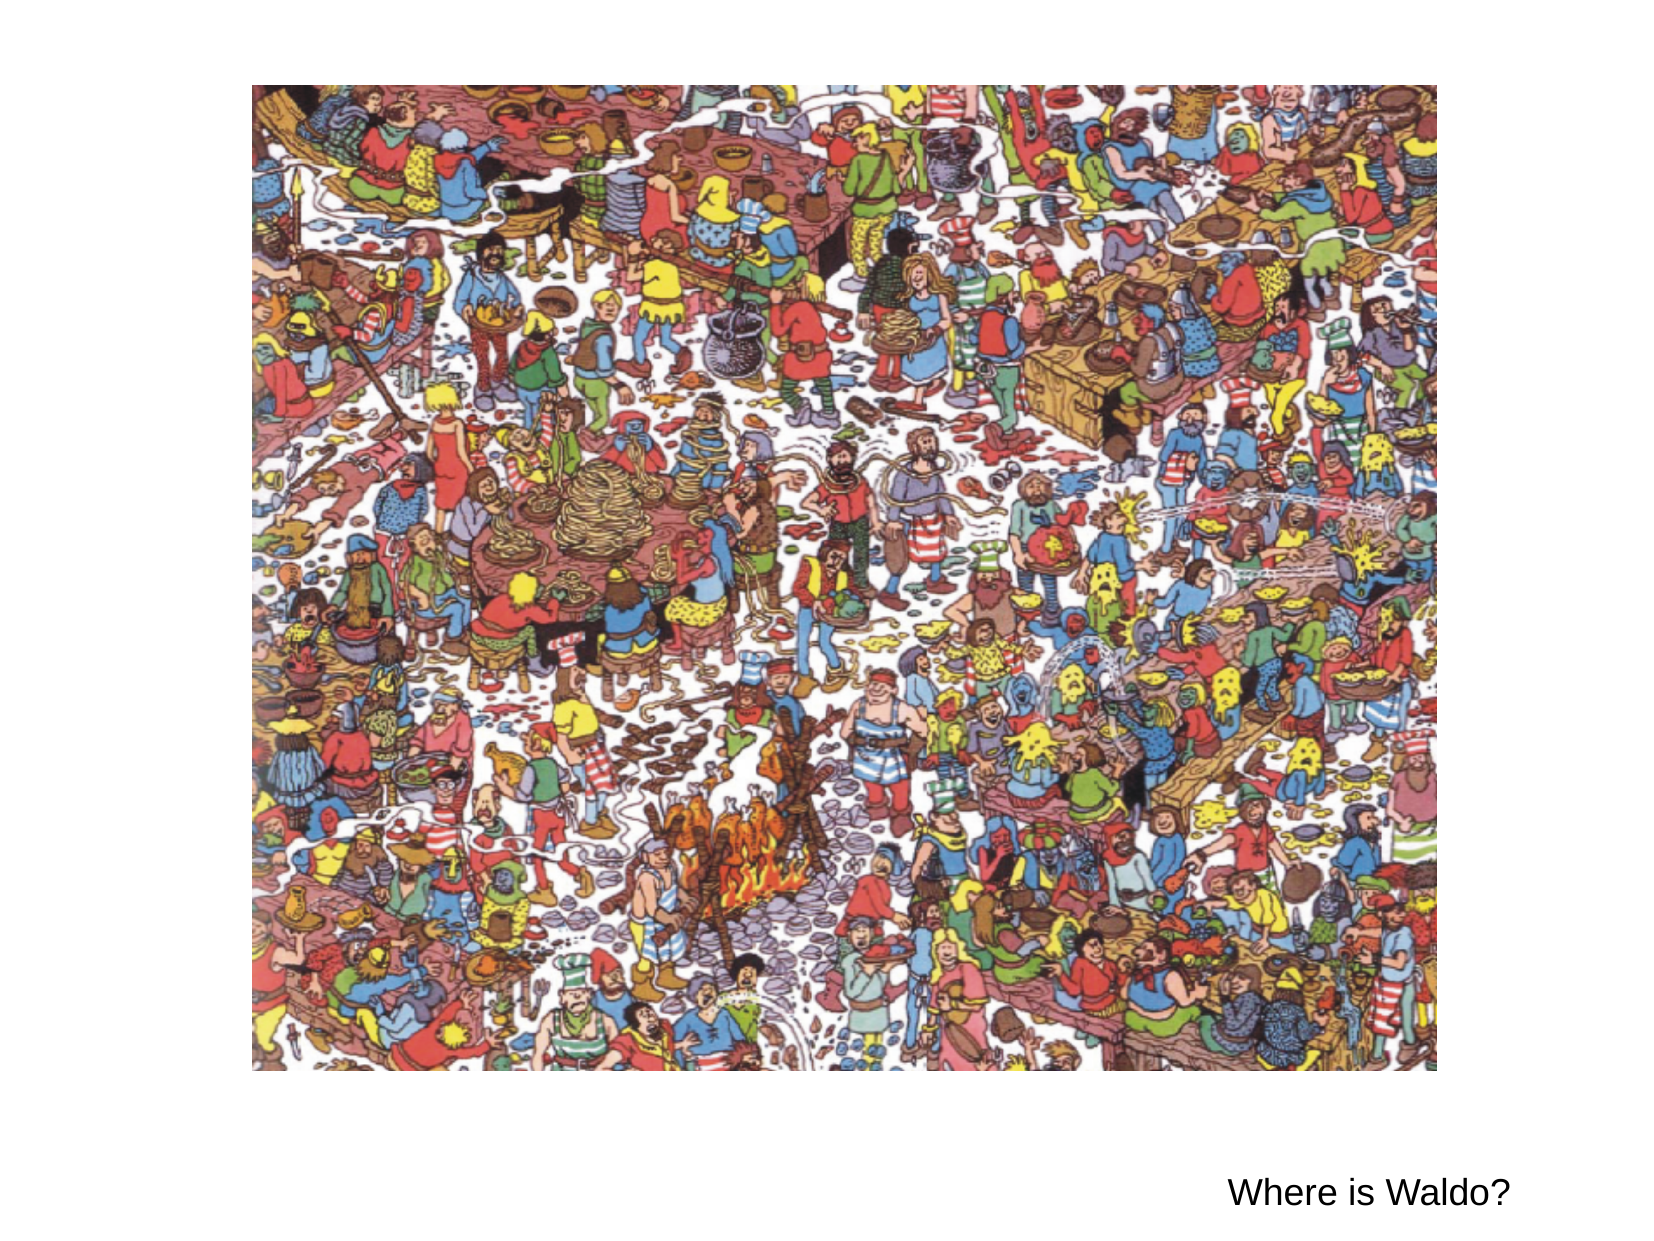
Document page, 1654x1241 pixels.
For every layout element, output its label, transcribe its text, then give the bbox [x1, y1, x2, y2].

text_box Where is Waldo? [1212, 1164, 1616, 1222]
picture [252, 85, 1437, 1071]
